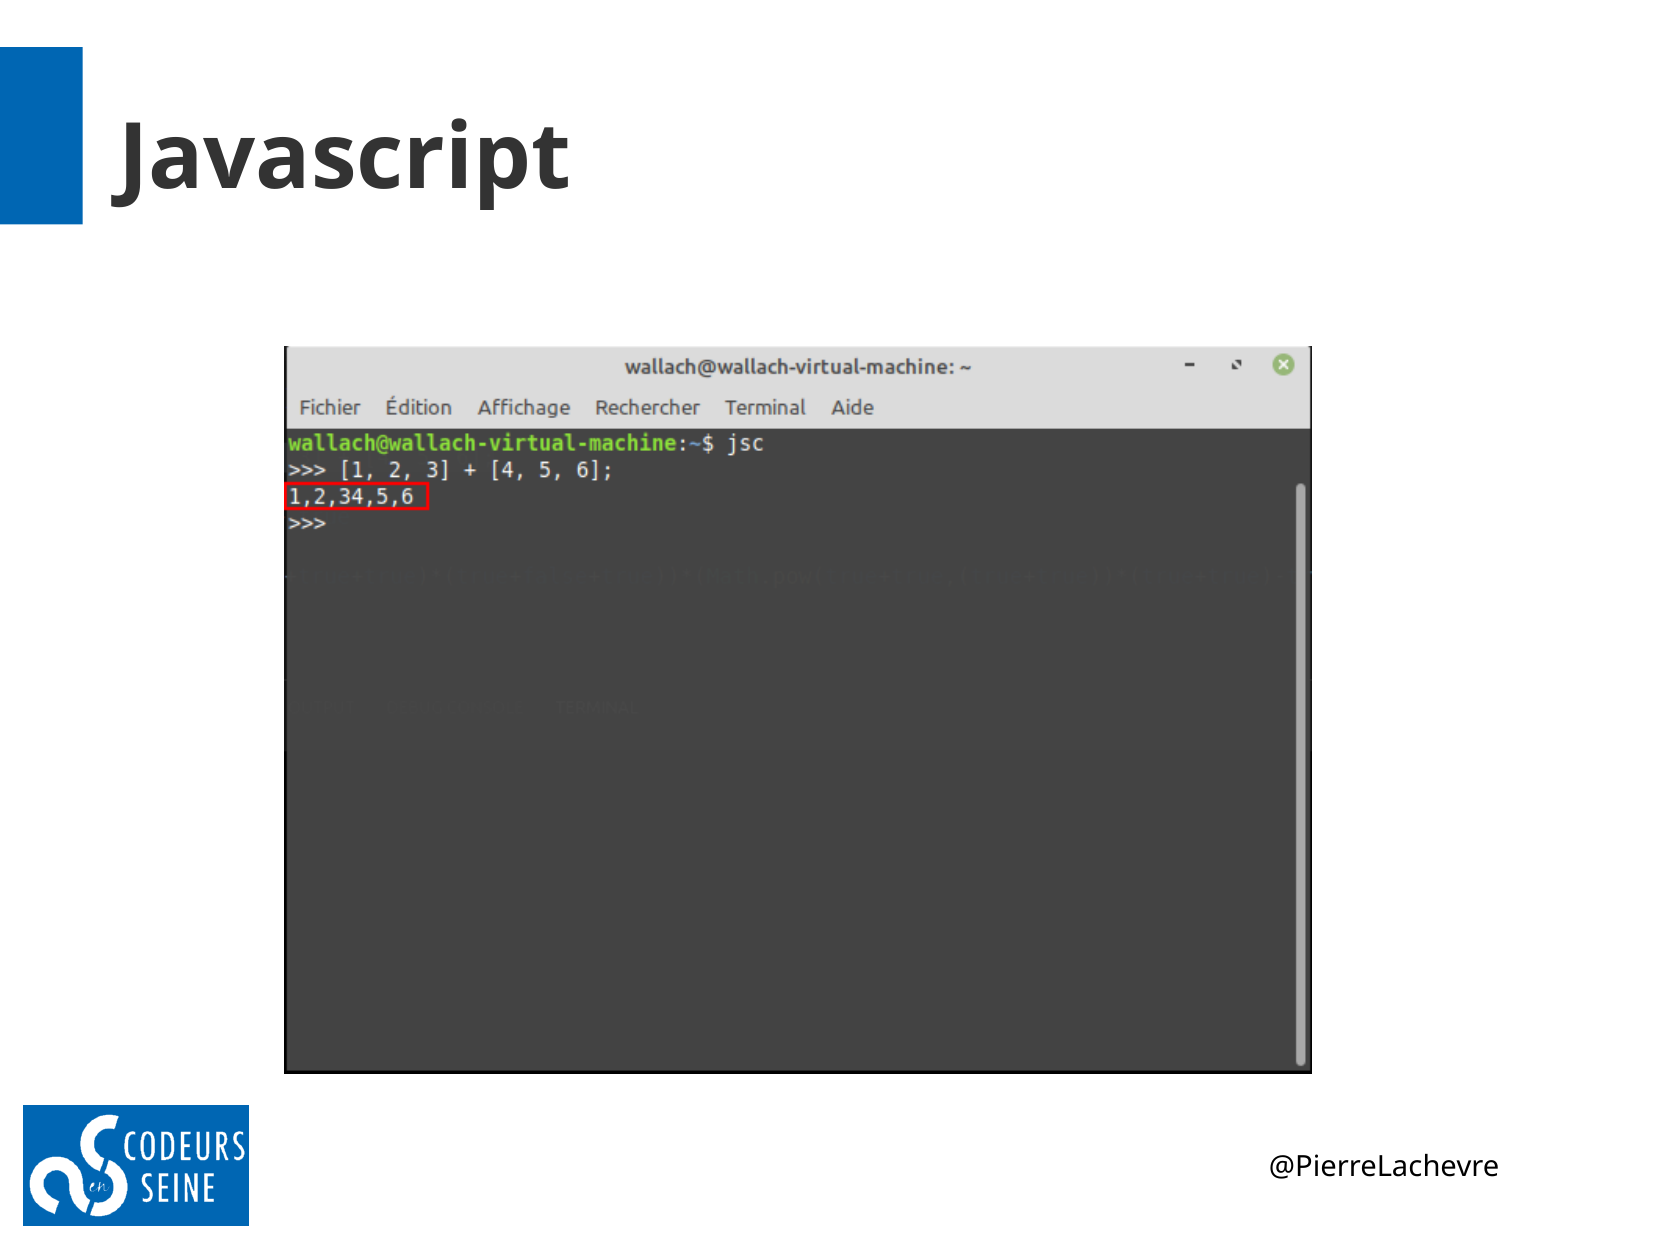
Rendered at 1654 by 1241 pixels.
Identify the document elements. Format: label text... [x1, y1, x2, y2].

picture [284, 346, 1312, 1074]
title Javascript [118, 49, 1571, 257]
picture [23, 1105, 249, 1226]
